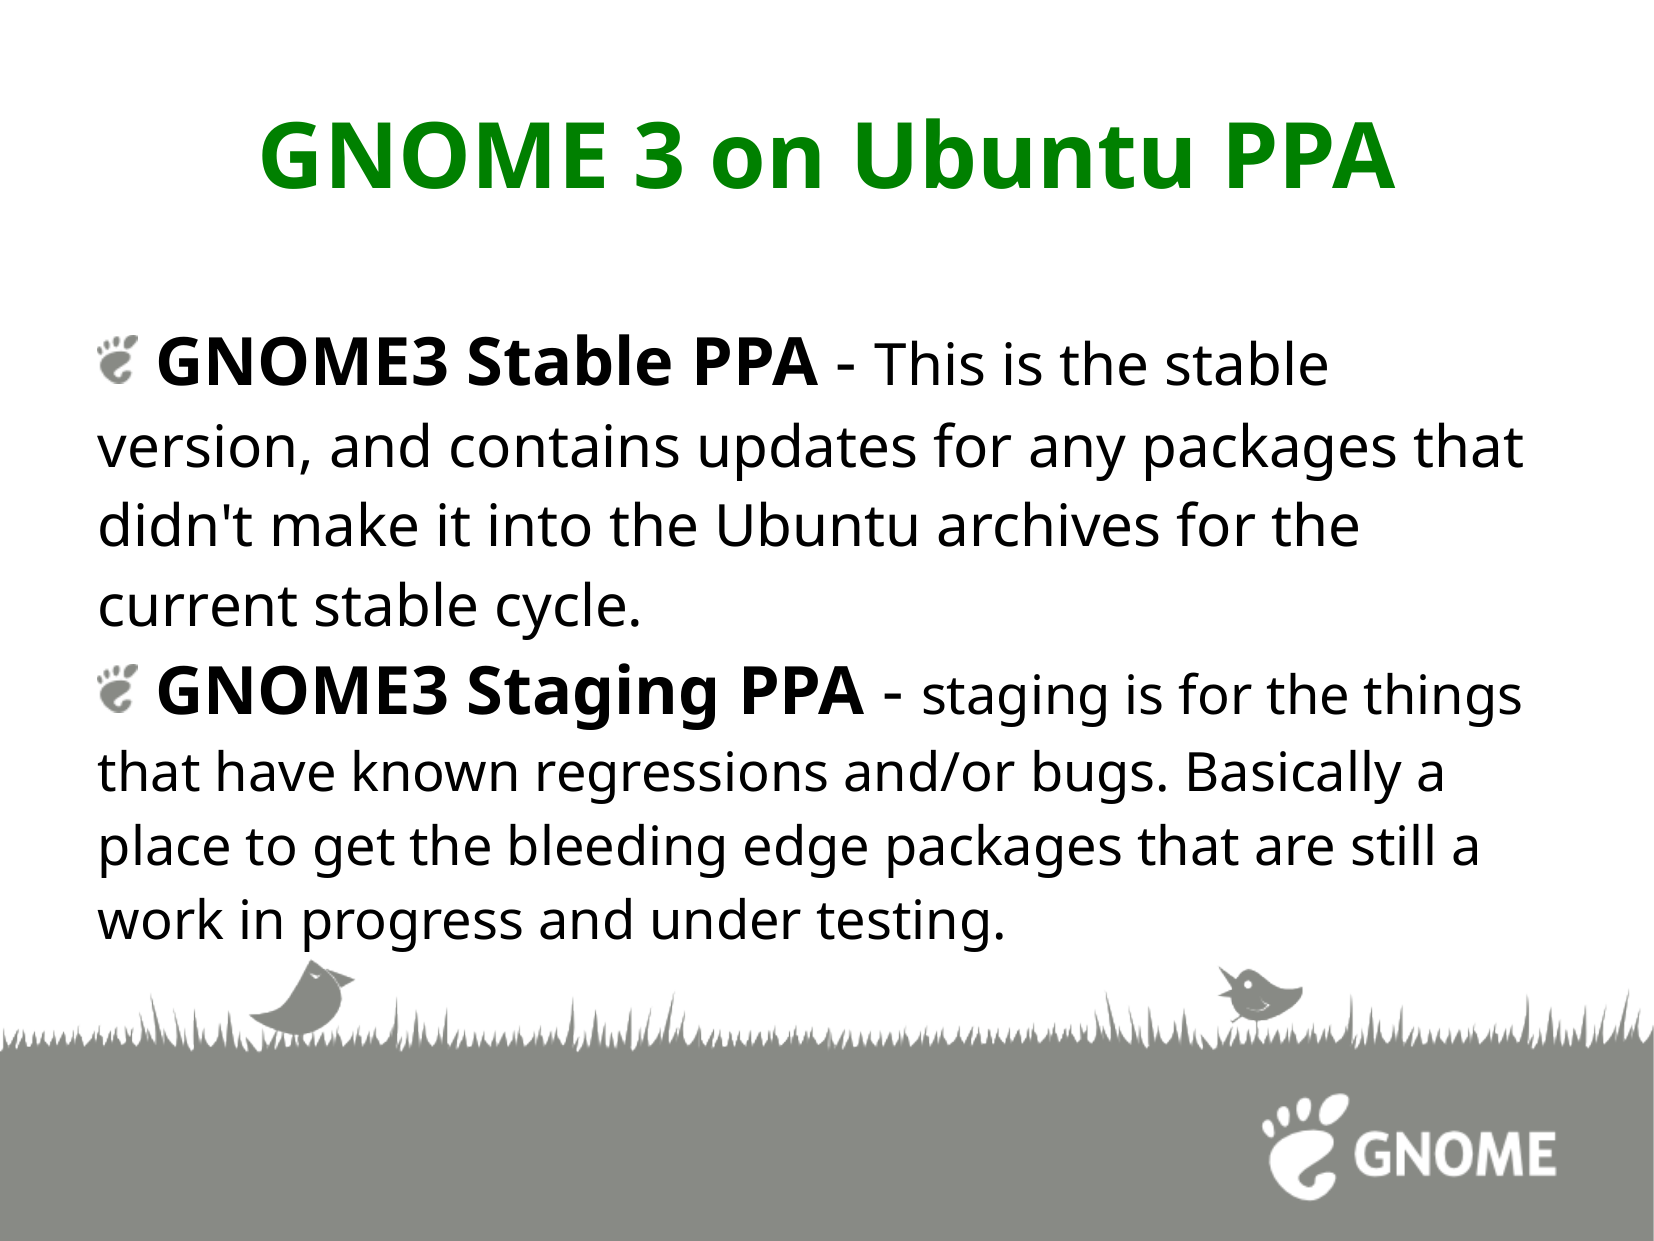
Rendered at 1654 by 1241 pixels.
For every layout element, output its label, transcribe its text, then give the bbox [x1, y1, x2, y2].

title GNOME 3 on Ubuntu PPA [82, 49, 1571, 257]
text_box GNOME3 Stable PPA - This is the stable version, and contains updates for any packages that didn't make it into the Ubuntu archives for the current stable cycle. GNOME3 Staging PPA - staging is for the things that have known regressions and/or bugs. Basically a place to get the bleeding edge packages that are still a work in progress and under testing. [83, 307, 1571, 949]
picture [0, 0, 1654, 1241]
